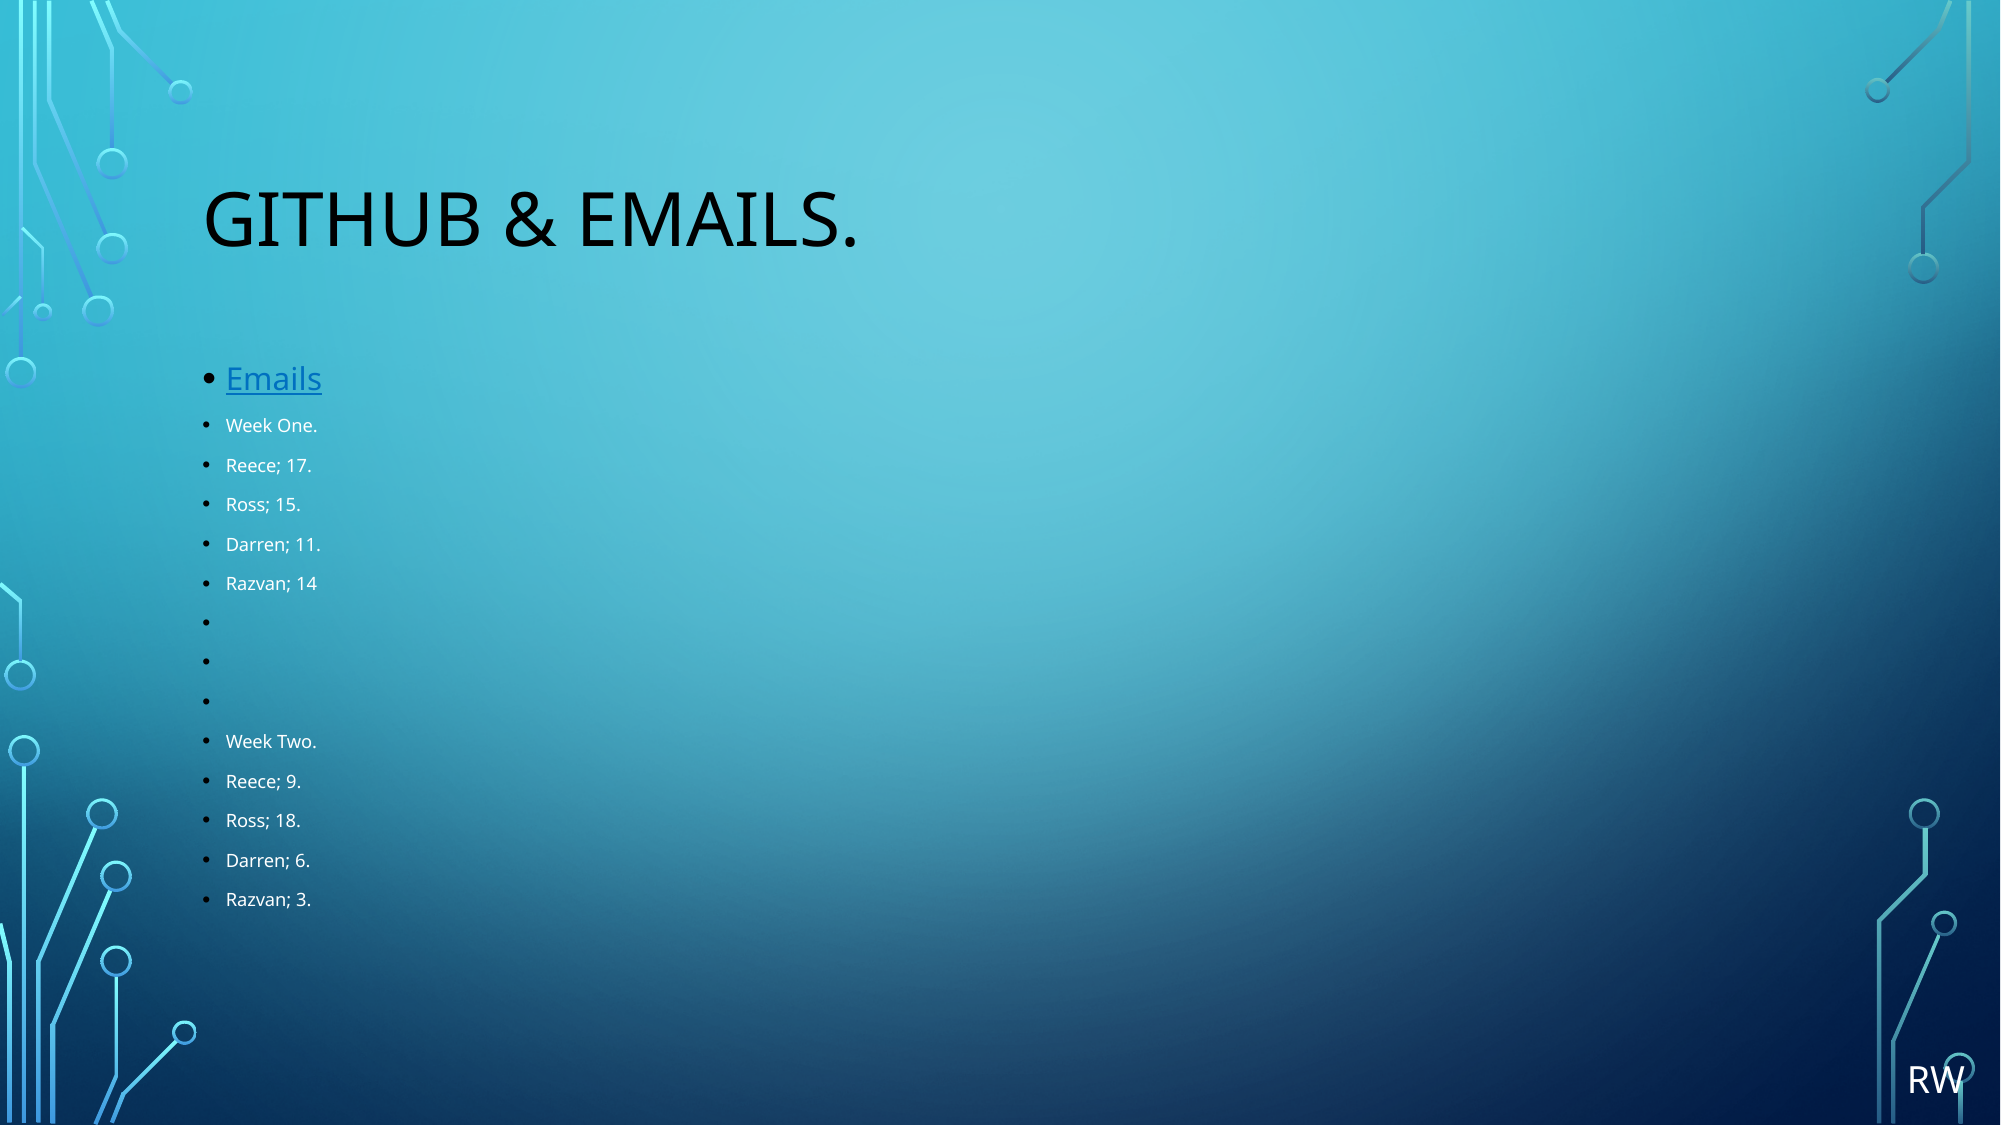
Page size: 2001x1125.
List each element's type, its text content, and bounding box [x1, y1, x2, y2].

title Github & emails. [187, 101, 1813, 343]
list Emails Week One. Reece; 17. Ross; 15. Darren; 11. Razvan; 14 Week Two. Reece; 9. Ross; 18. Darren; 6. Razvan; 3. [187, 343, 1813, 925]
text_box RW [1891, 1048, 2000, 1110]
